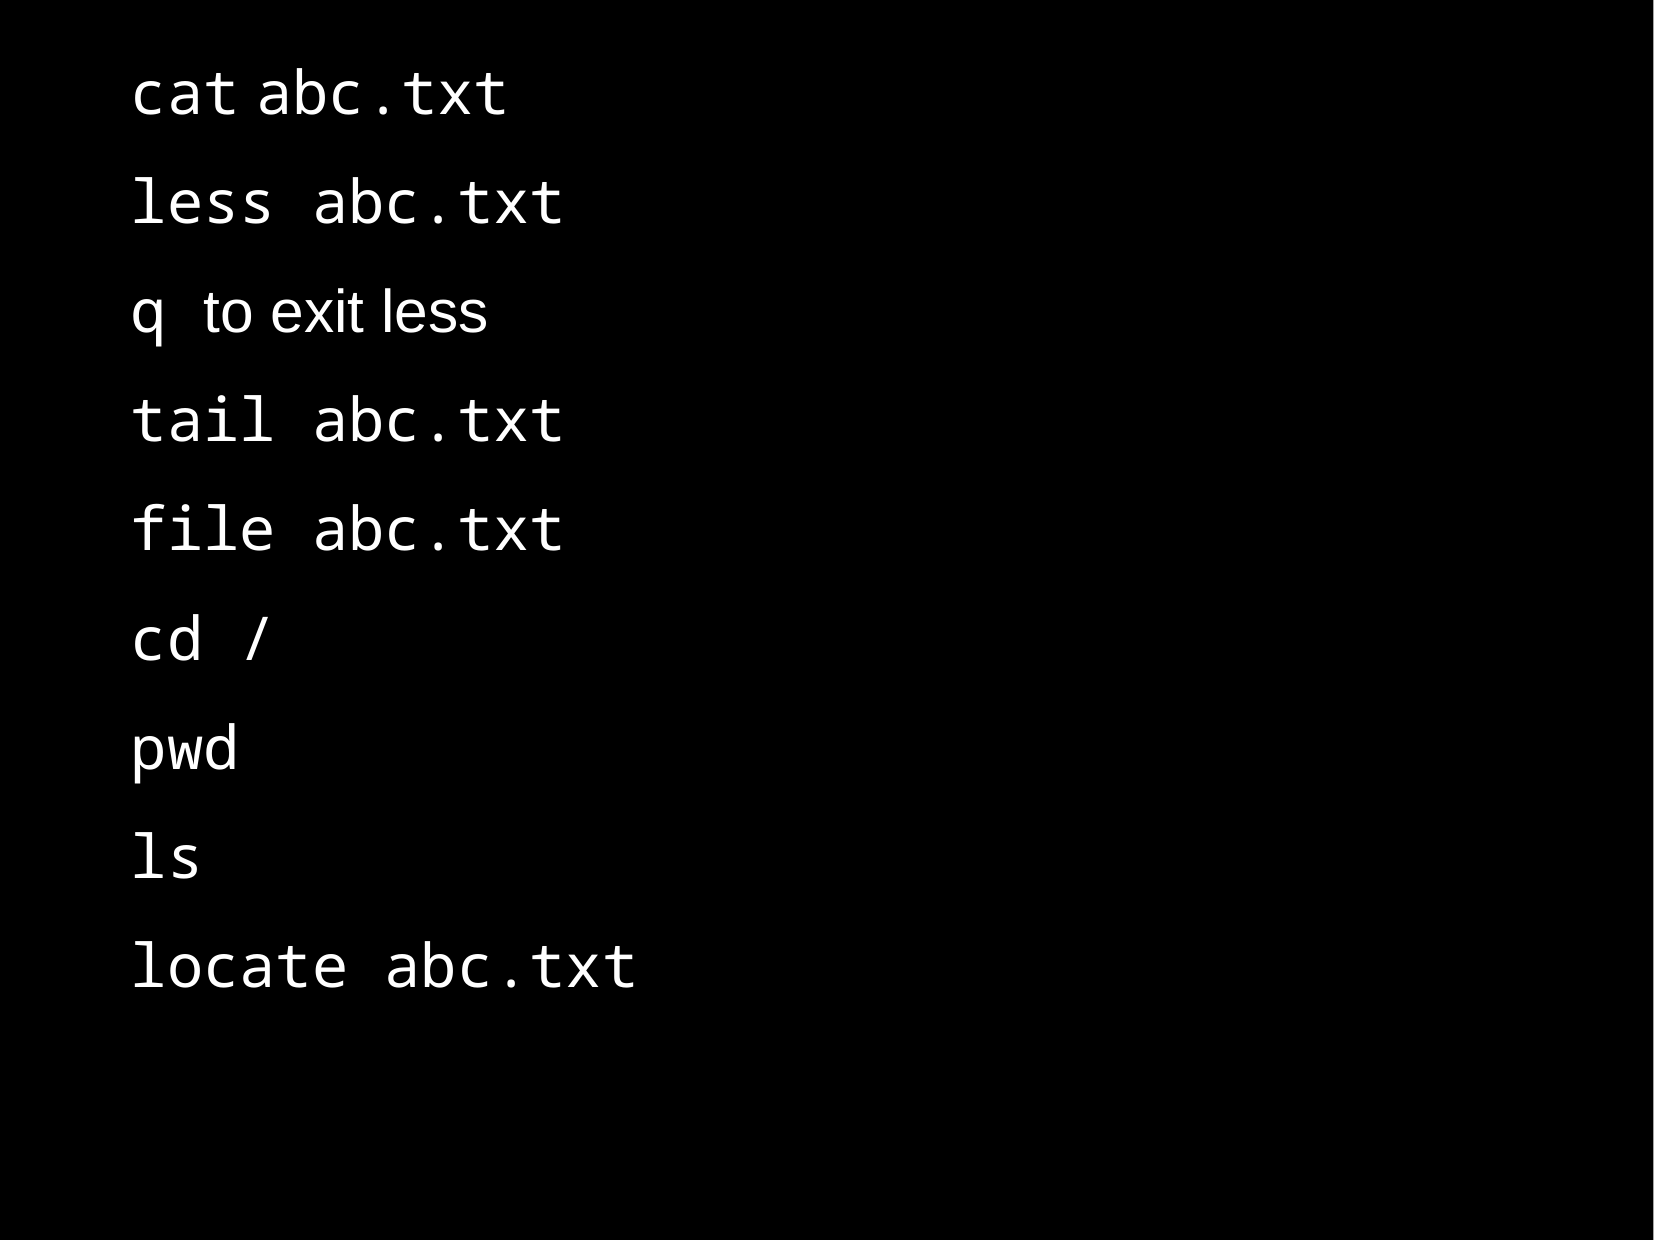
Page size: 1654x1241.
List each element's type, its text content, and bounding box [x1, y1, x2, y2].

list cat abc.txt less abc.txt q to exit less tail abc.txt file abc.txt cd / pwd ls locate abc.txt [82, 49, 1571, 1010]
